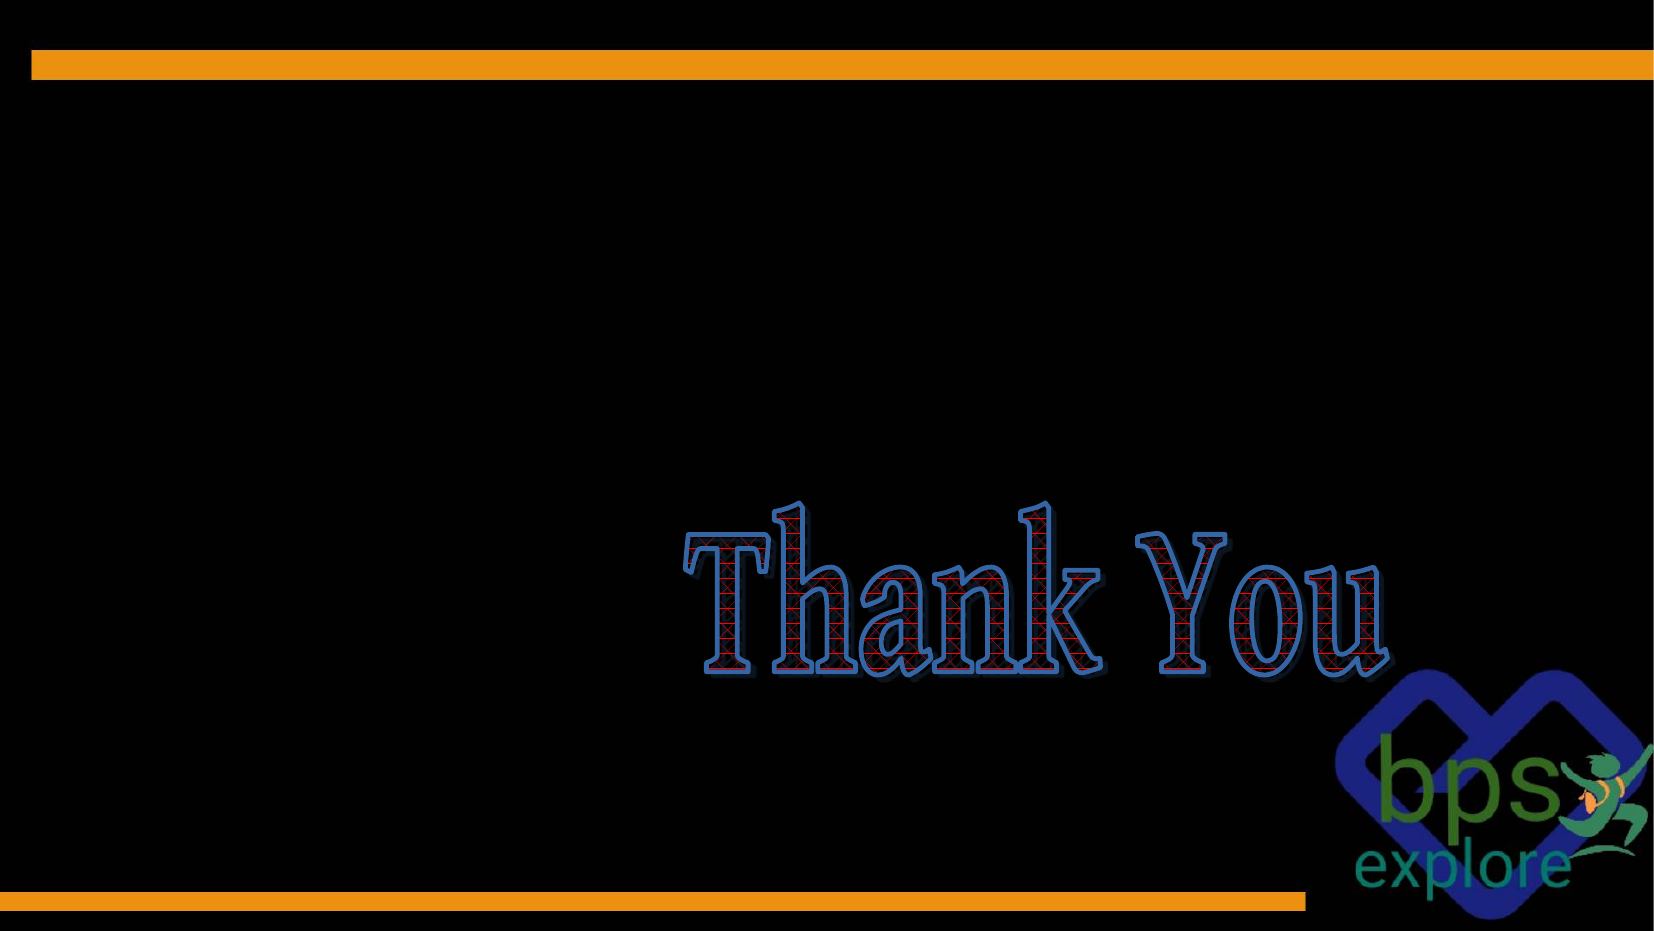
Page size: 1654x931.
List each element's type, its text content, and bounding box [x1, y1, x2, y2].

text_box Thank You [1020, 502, 1101, 673]
text_box Thank You [861, 567, 932, 675]
text_box Thank You [1231, 567, 1301, 675]
text_box Thank You [934, 567, 1016, 672]
text_box Thank You [1306, 567, 1388, 675]
text_box Thank You [1137, 533, 1226, 672]
picture [0, 0, 1654, 931]
text_box Thank You [685, 534, 769, 672]
text_box Thank You [774, 502, 856, 672]
